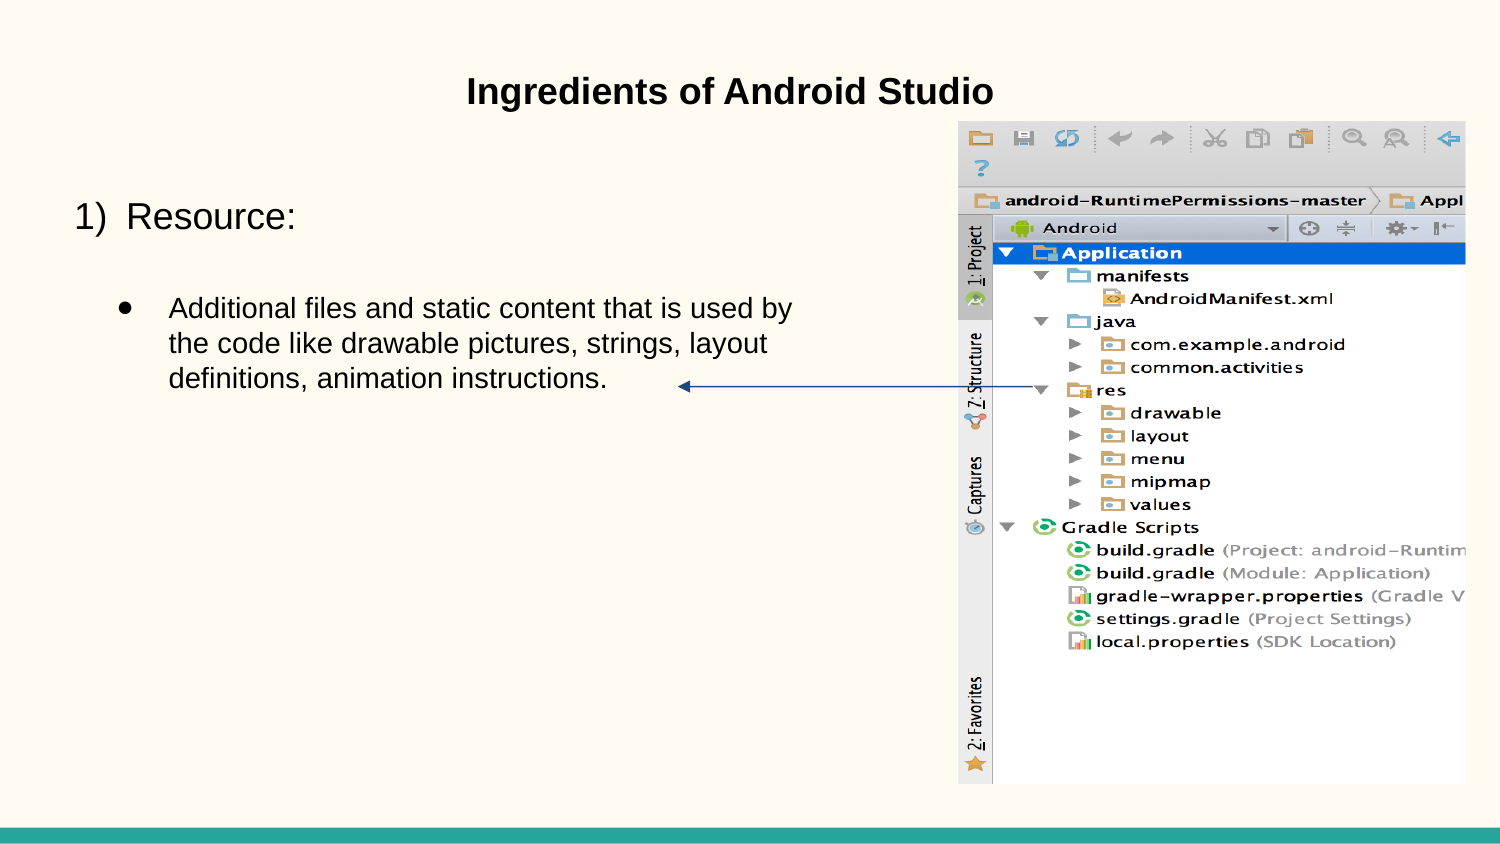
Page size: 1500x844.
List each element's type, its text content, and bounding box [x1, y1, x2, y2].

text_box Additional files and static content that is used by the code like drawable pictures, strings, layout definitions, animation instructions. [78, 274, 854, 574]
picture [957, 121, 1466, 784]
title Ingredients of Android Studio [32, 38, 1430, 140]
list Resource: [51, 192, 957, 750]
